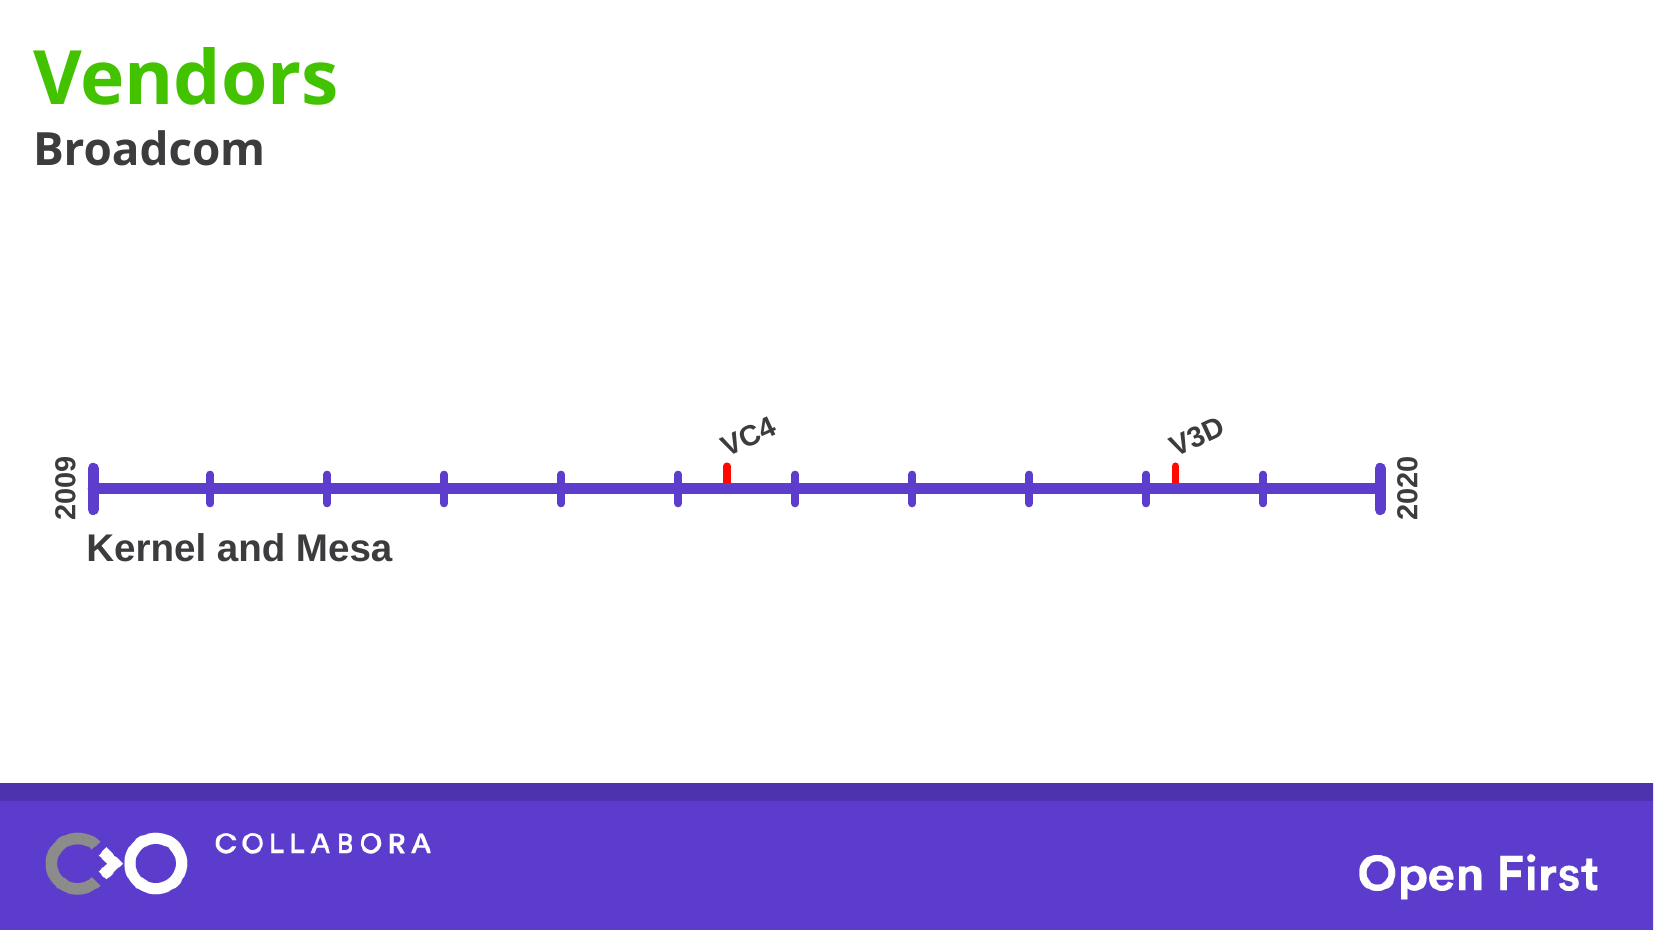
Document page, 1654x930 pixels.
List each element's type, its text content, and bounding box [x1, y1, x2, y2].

title Vendors Broadcom [33, 29, 1606, 193]
picture [0, 0, 1654, 930]
